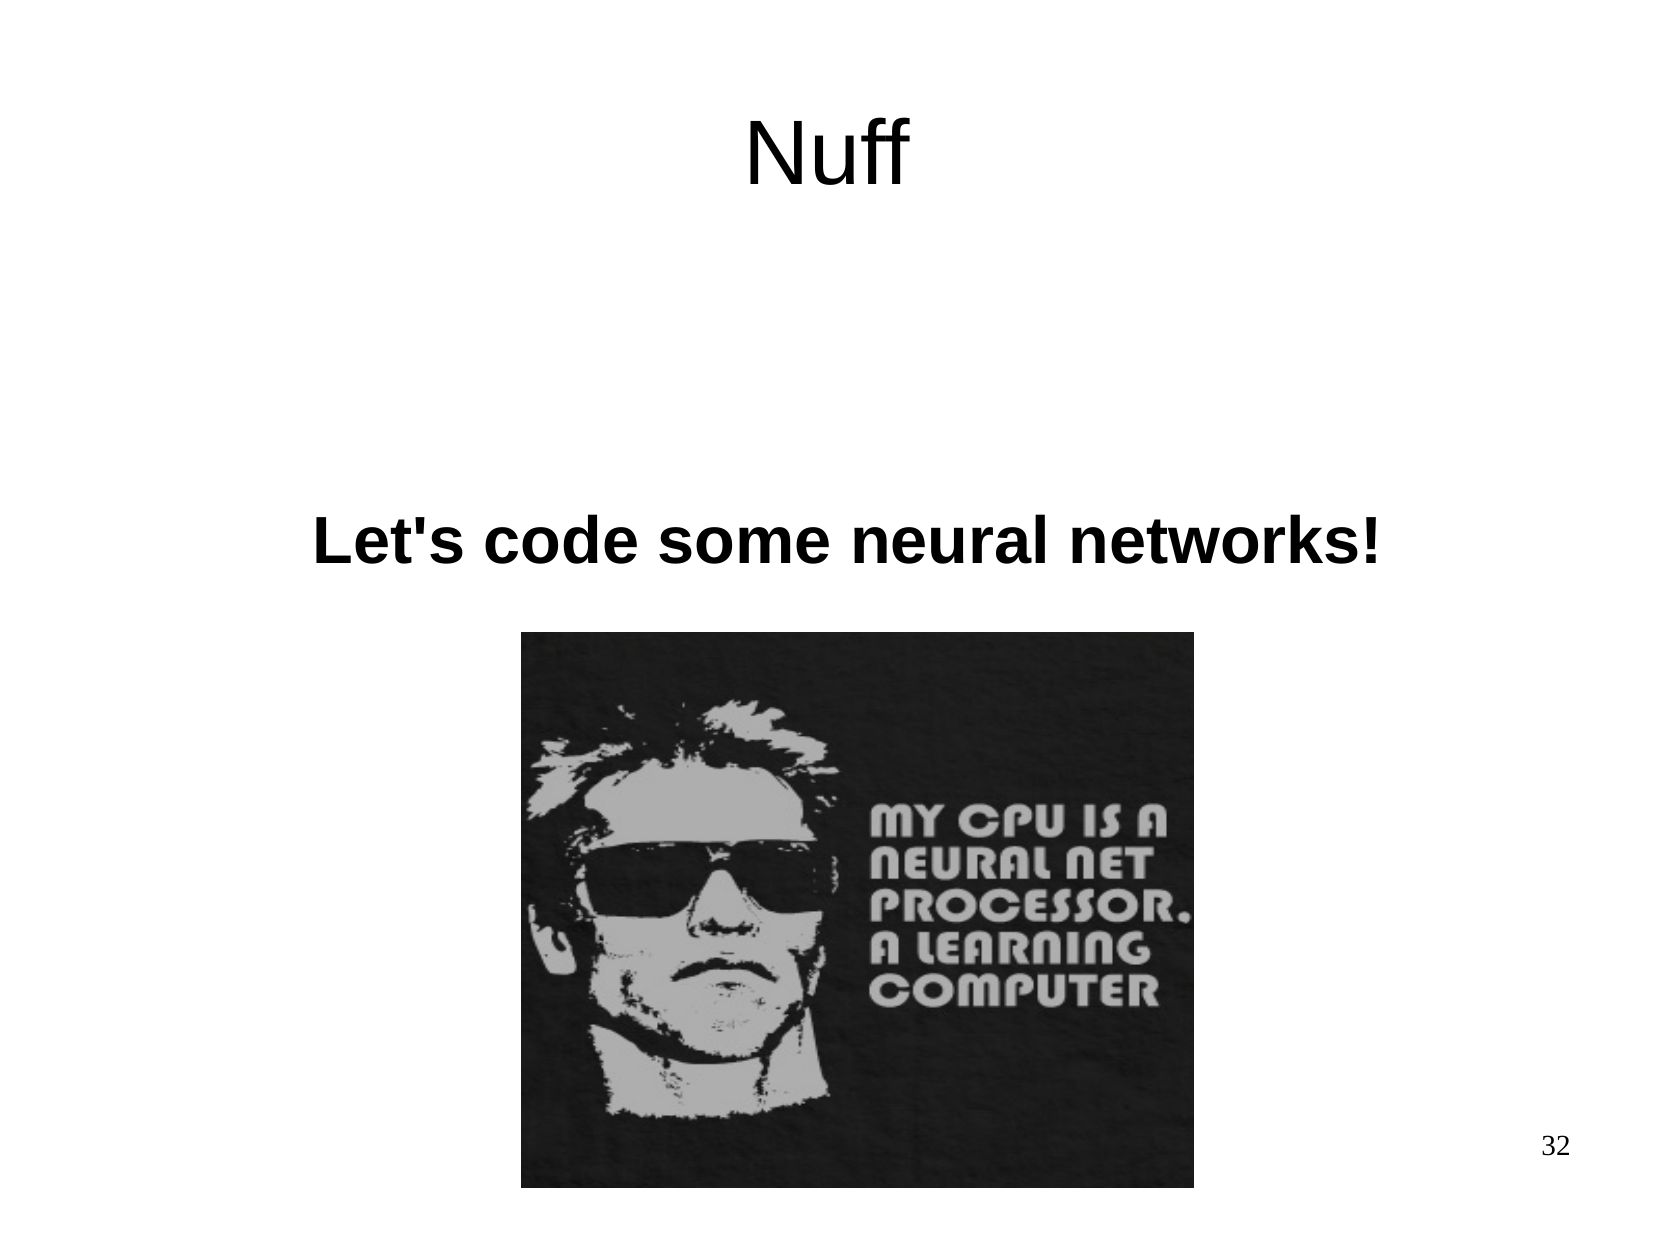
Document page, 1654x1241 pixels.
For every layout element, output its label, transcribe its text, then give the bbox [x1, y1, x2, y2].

text_box Let's code some neural networks! [15, 495, 1647, 885]
picture [521, 632, 1194, 1188]
title Nuff [82, 49, 1571, 257]
